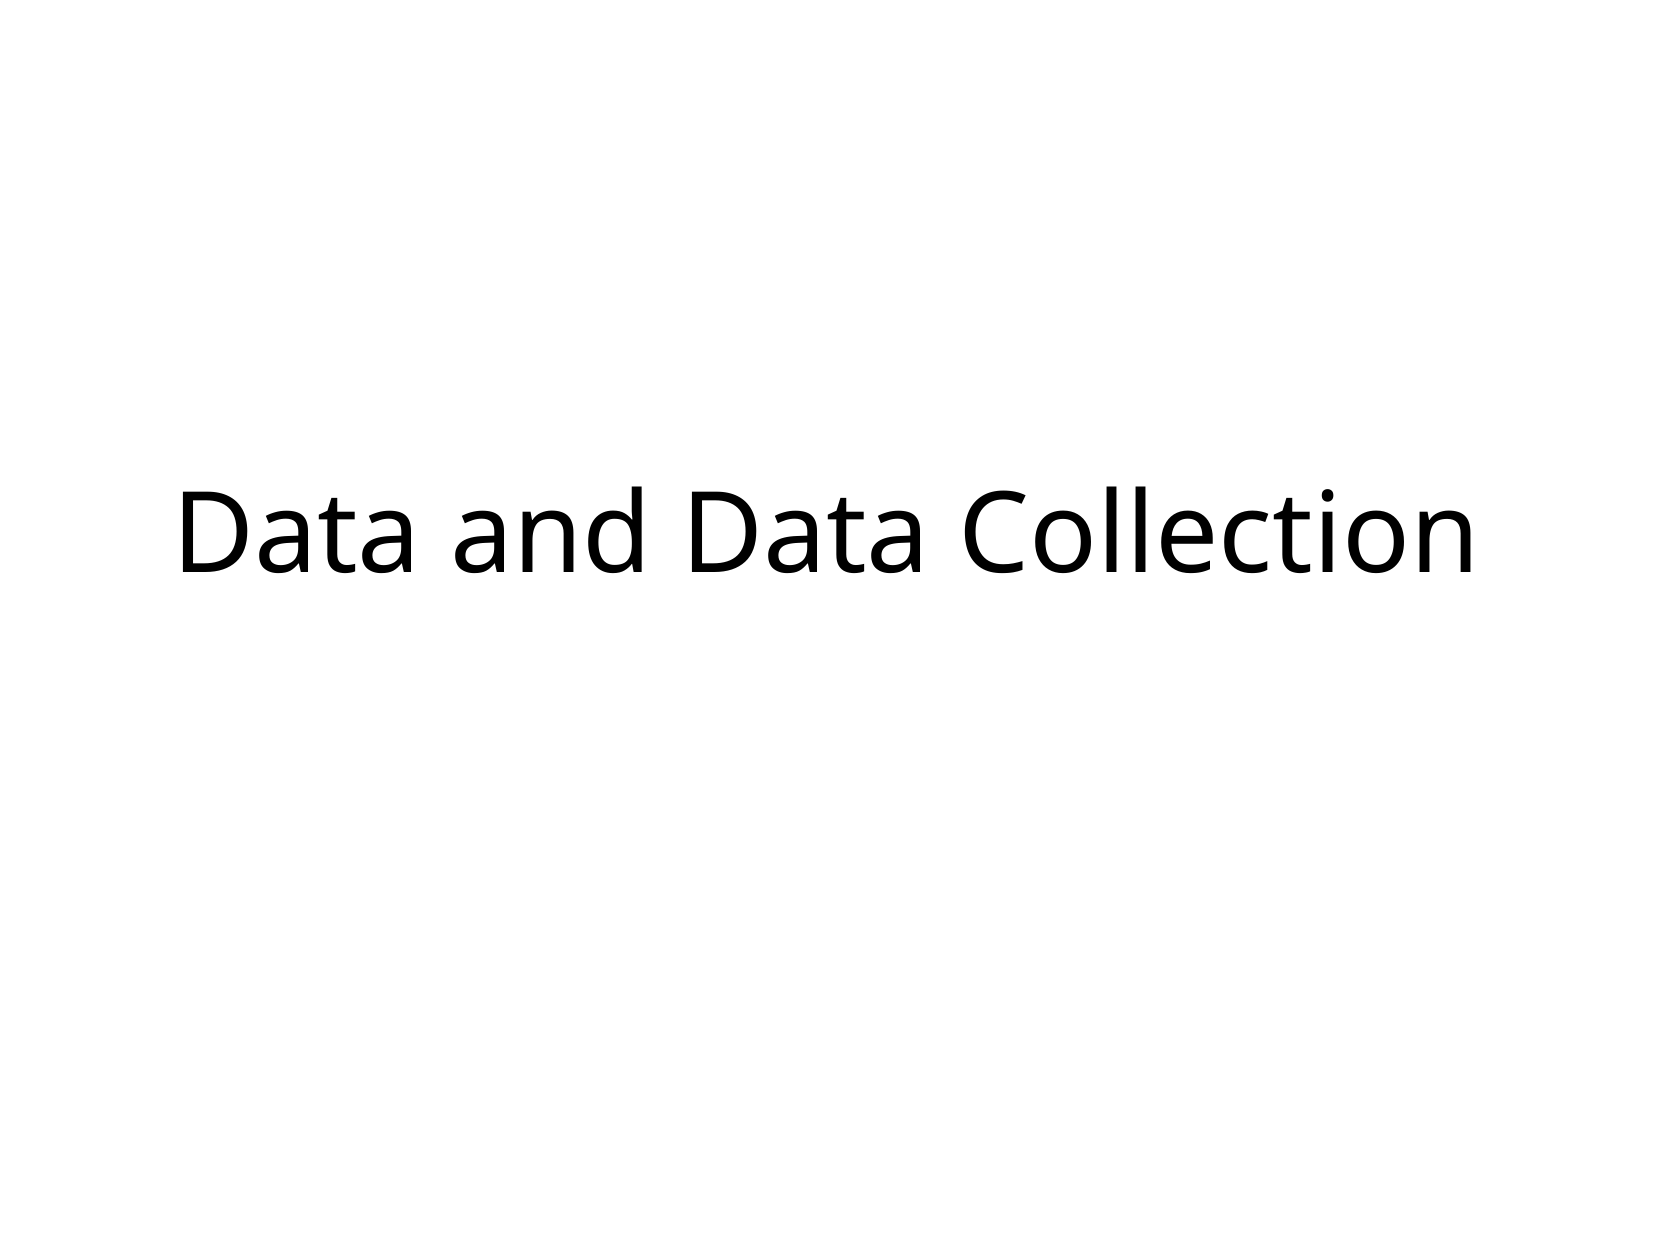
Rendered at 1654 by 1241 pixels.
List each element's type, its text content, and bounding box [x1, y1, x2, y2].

subtitle Data and Data Collection [82, 49, 1571, 1010]
